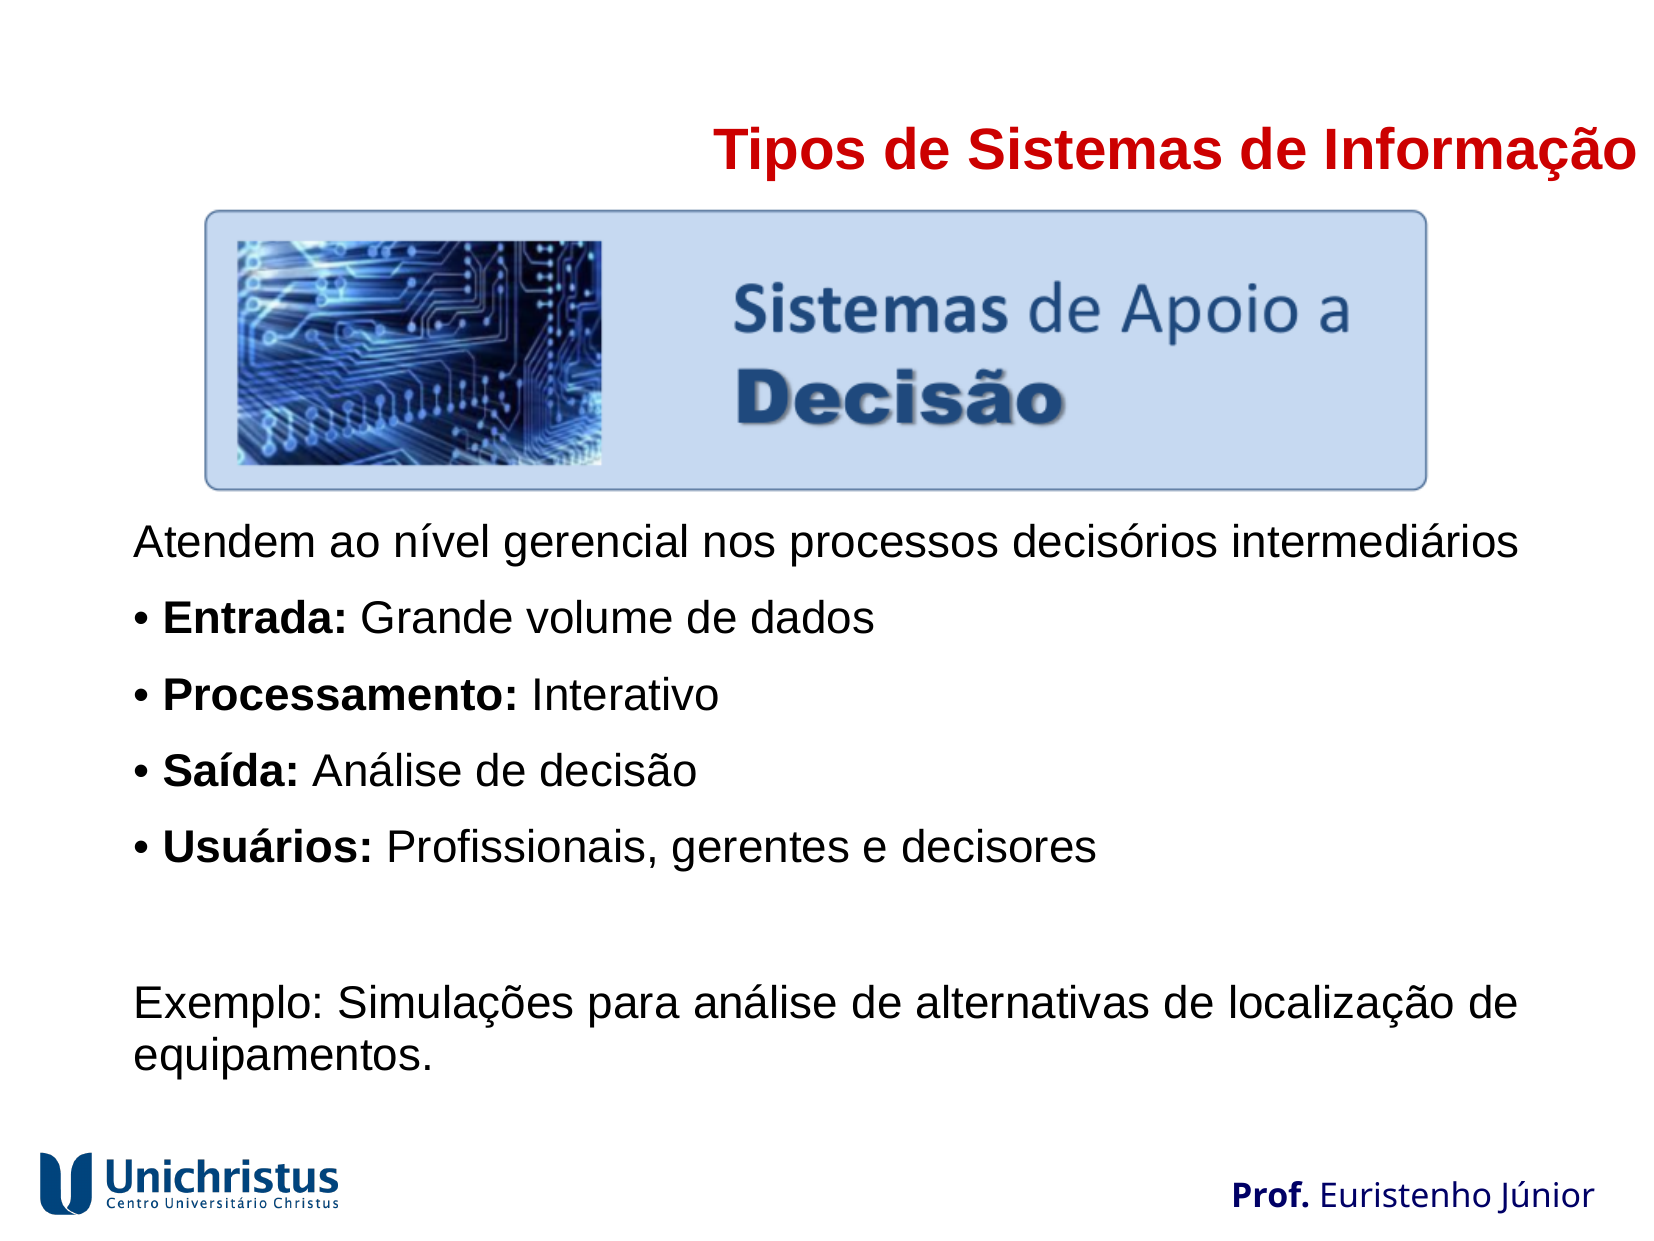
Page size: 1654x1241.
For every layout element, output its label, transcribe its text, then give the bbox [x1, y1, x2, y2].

text_box Prof. Euristenho Júnior [1216, 1163, 1654, 1224]
text_box Tipos de Sistemas de Informação [698, 109, 1654, 189]
text_box Atendem ao nível gerencial nos processos decisórios intermediários • Entrada: Grande volume de dados • Processamento: Interativo • Saída: Análise de decisão • Usuários: Profissionais, gerentes e decisores Exemplo: Simulações para análise de alternativas de localização de equipamentos. [118, 508, 1536, 1088]
picture [35, 1149, 343, 1217]
picture [189, 196, 1441, 508]
